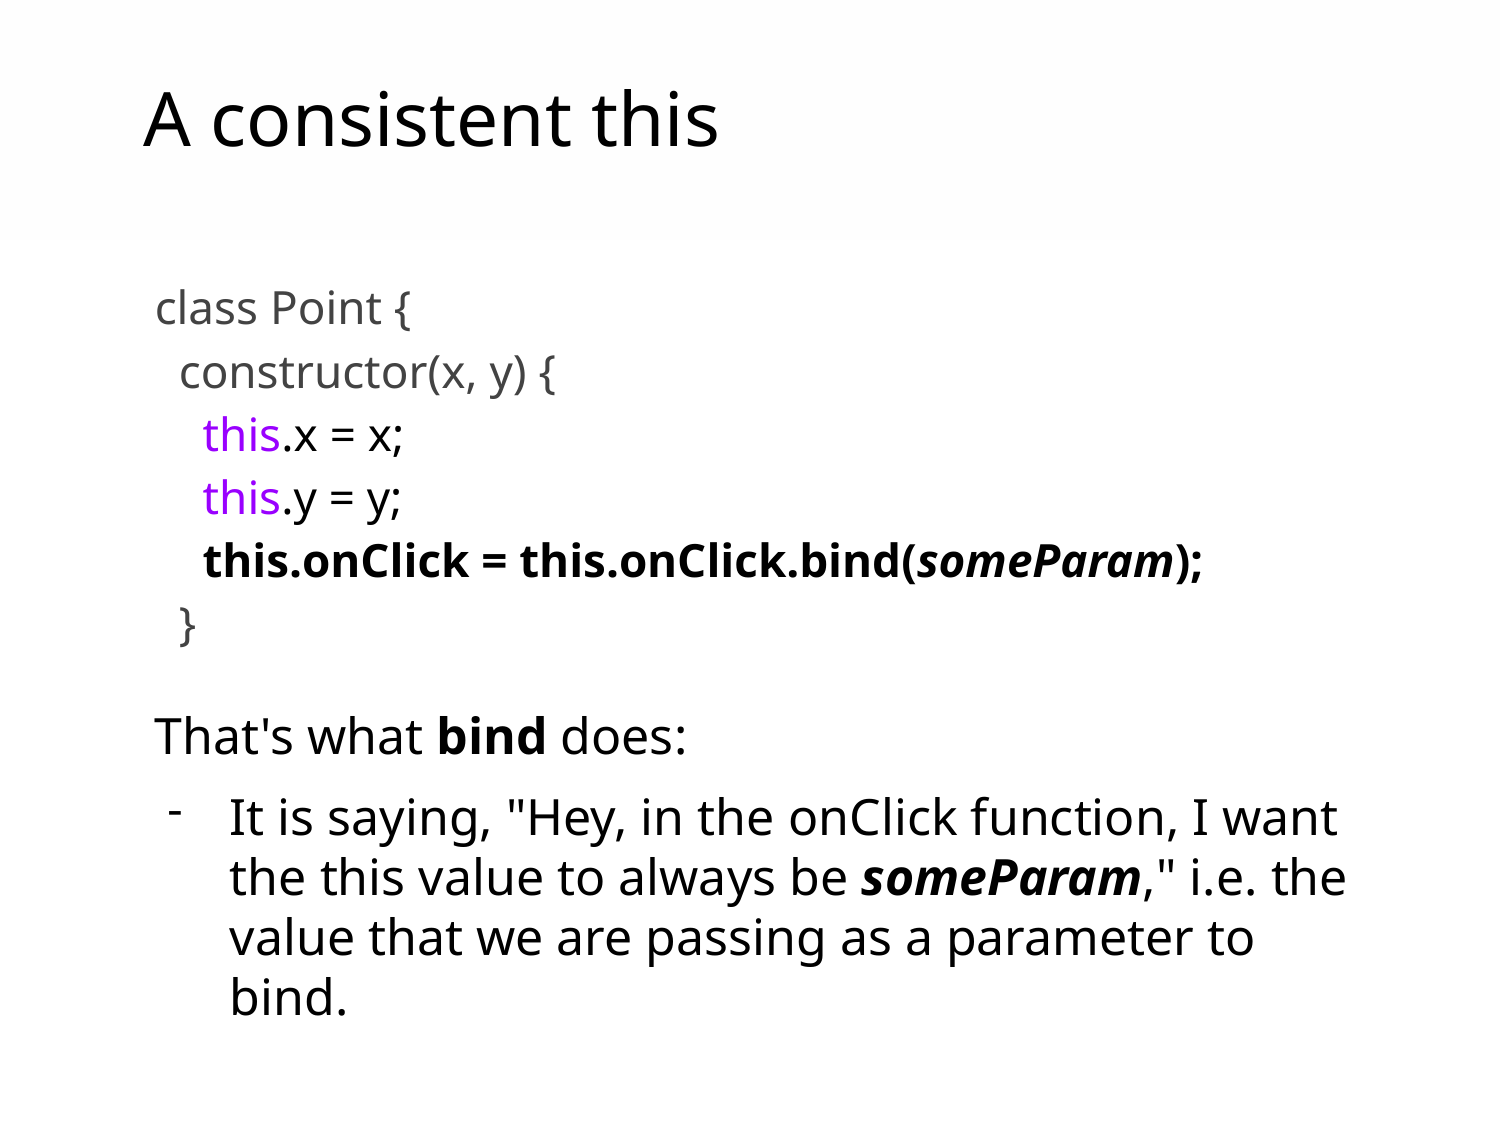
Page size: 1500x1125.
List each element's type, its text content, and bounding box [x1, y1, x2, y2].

title A consistent this [128, 56, 1372, 183]
text_box That's what bind does: It is saying, "Hey, in the onClick function, I want the this value to always be someParam," i.e. the value that we are passing as a parameter to bind. [139, 689, 1372, 1065]
list class Point { constructor(x, y) { this.x = x; this.y = y; this.onClick = this.onClick.bind(someParam); } [139, 255, 1459, 1004]
